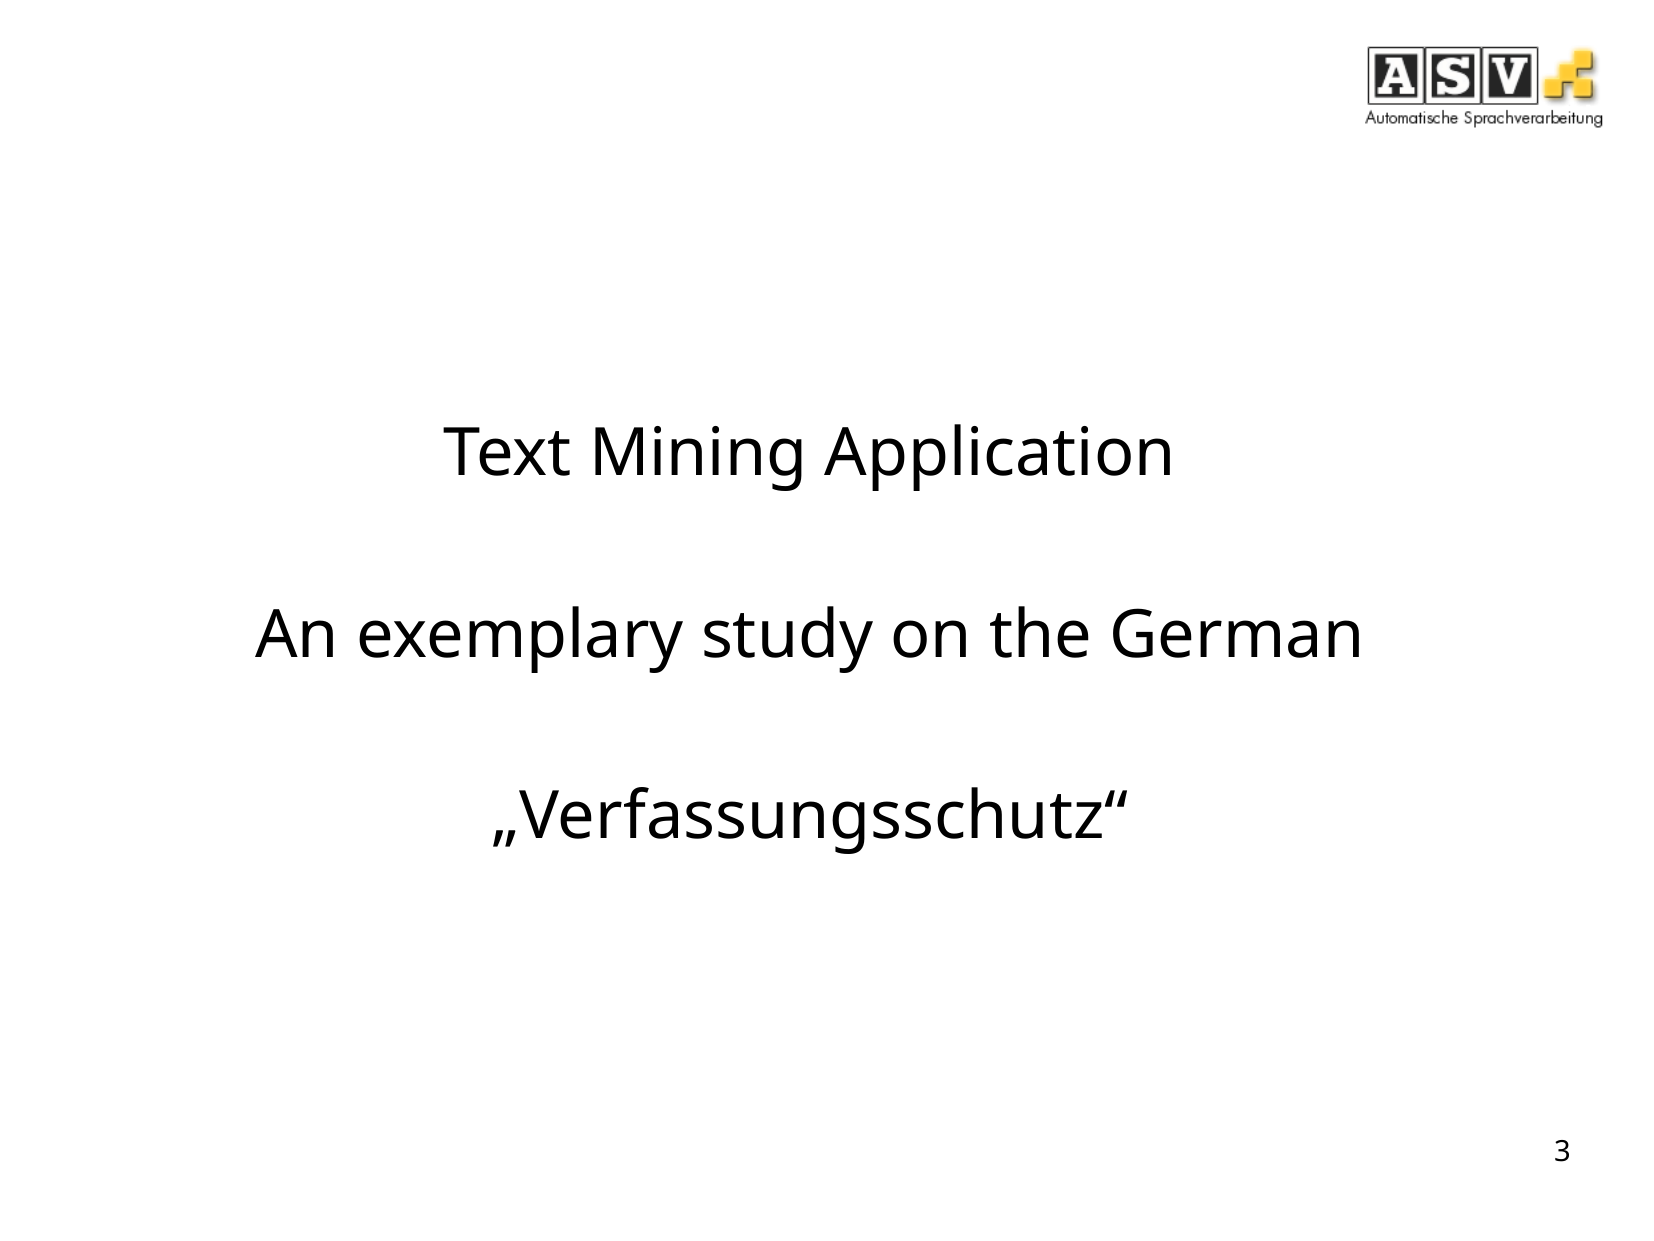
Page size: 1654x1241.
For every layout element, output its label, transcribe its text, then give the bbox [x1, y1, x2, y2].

picture [1364, 43, 1605, 129]
subtitle Text Mining Application An exemplary study on the German „Verfassungsschutz“ [82, 271, 1538, 991]
